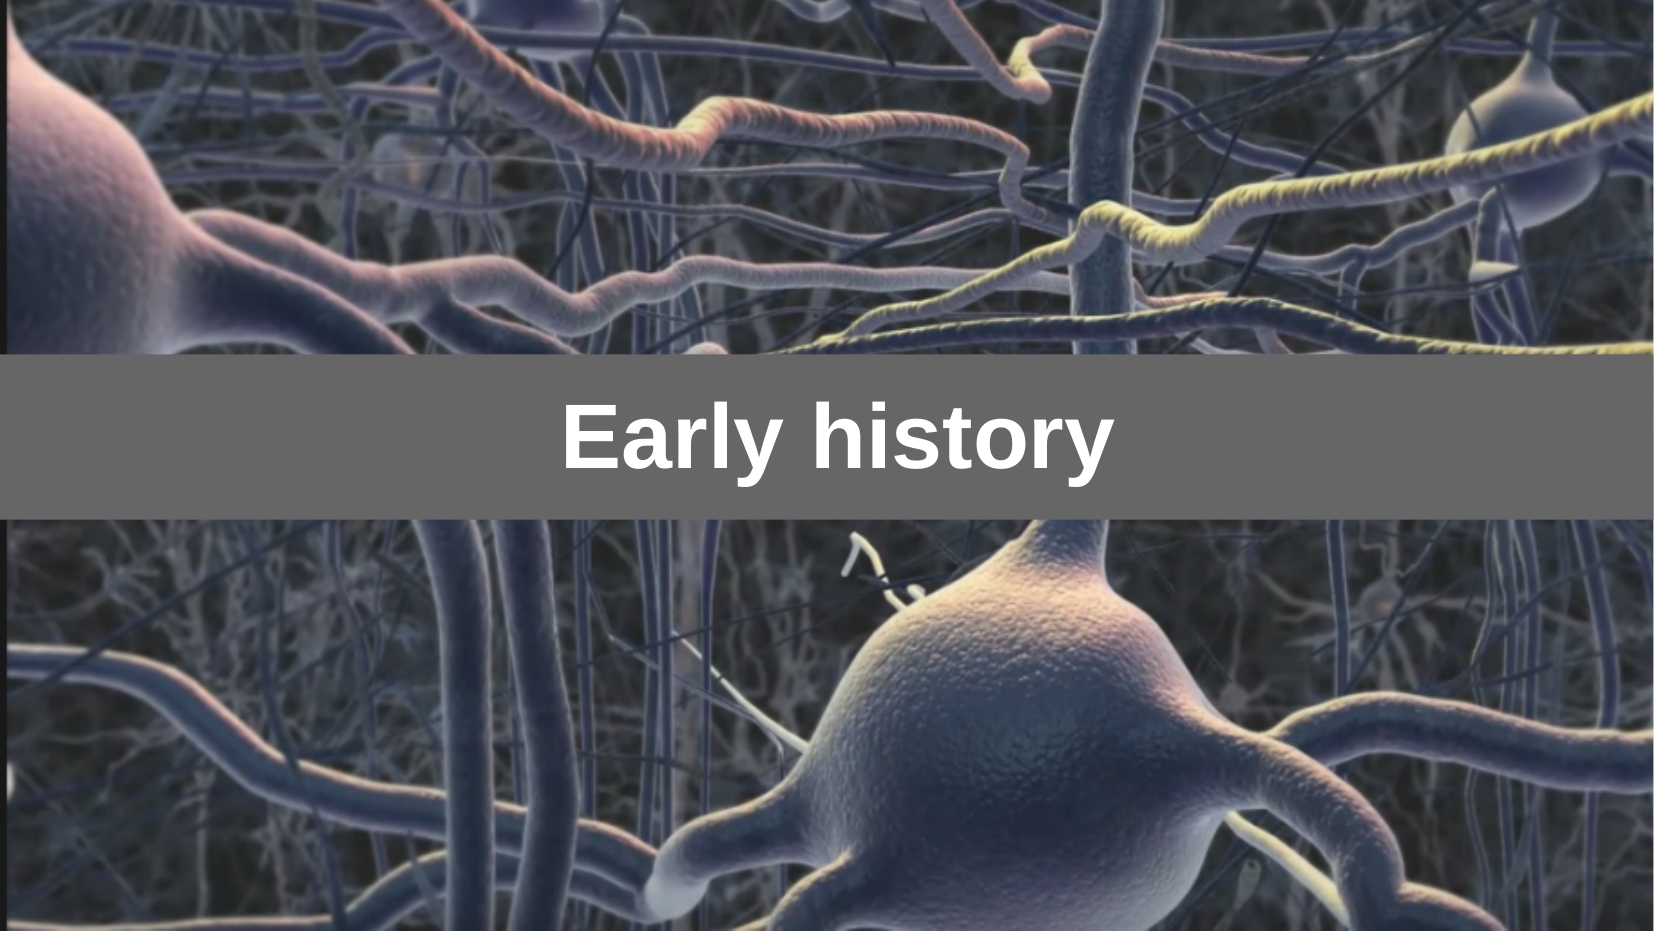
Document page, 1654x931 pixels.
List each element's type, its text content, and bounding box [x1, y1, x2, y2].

title Early history [0, 354, 1654, 520]
picture [0, 520, 1654, 931]
picture [0, 0, 1654, 354]
